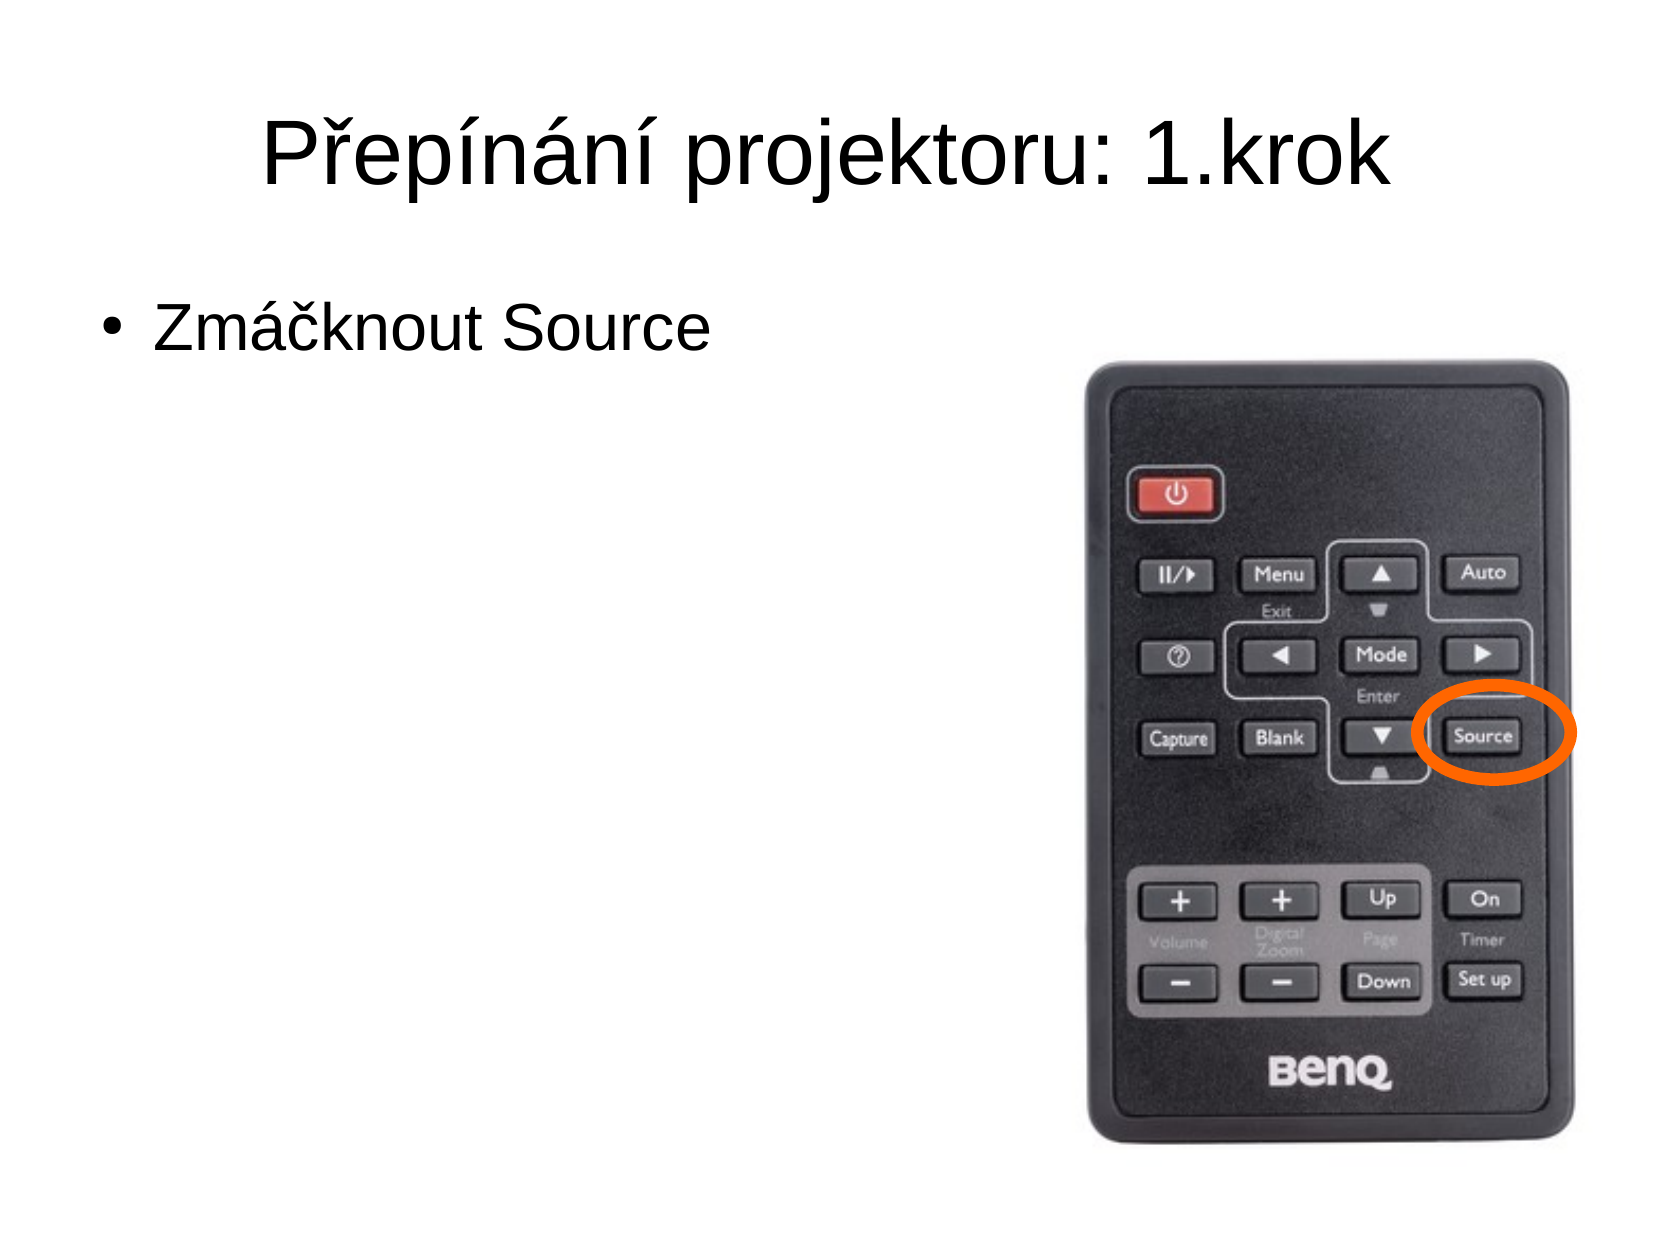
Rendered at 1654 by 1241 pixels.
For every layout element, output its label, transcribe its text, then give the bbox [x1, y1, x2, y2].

title Přepínání projektoru: 1.krok [82, 49, 1571, 257]
list Zmáčknout Source [82, 290, 992, 1010]
picture [992, 217, 1648, 1234]
